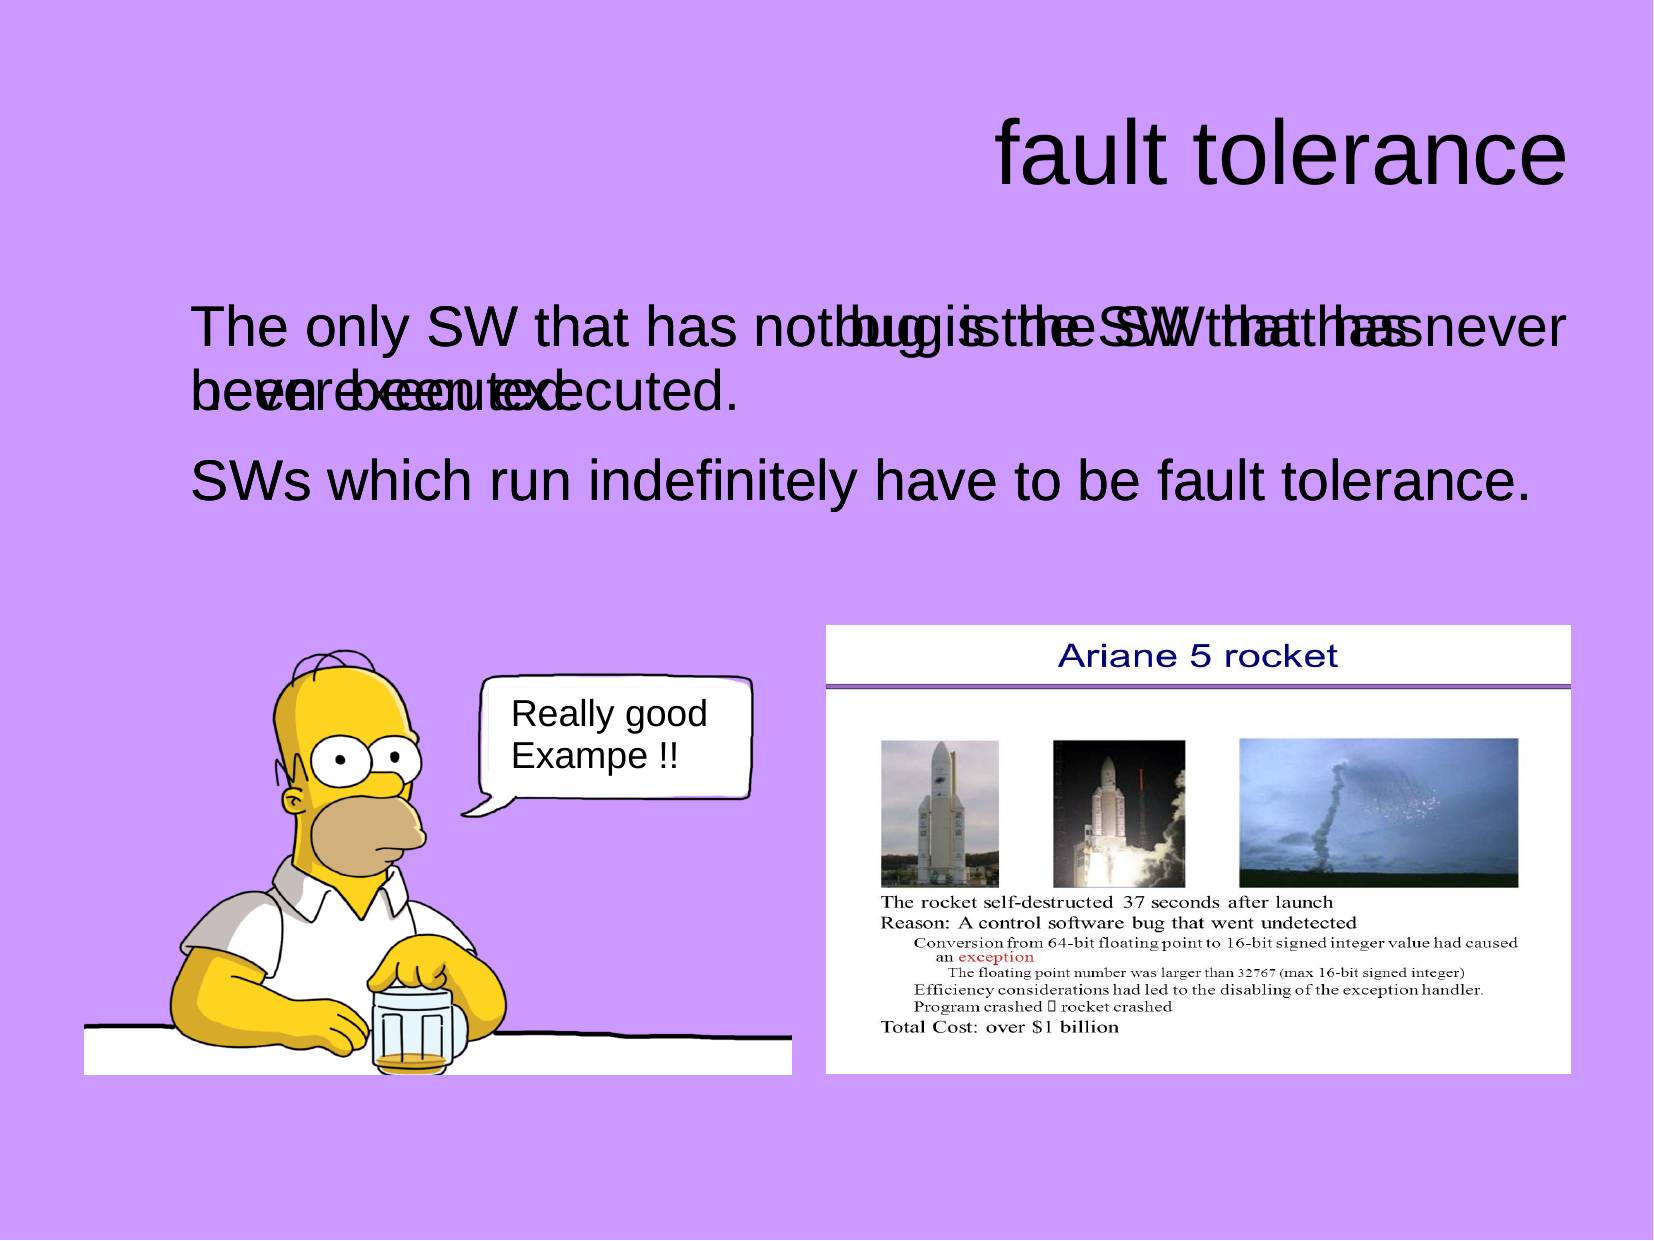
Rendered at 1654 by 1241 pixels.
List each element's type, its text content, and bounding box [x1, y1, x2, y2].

title fault tolerance [82, 49, 1571, 257]
picture [826, 625, 1571, 1074]
text_box Really good Exampe !! [496, 685, 733, 784]
list The only SW that has no bug is the SW that has never been executed. SWs which run indefinitely have to be fault tolerance. [129, 294, 1572, 544]
picture [84, 649, 792, 1075]
